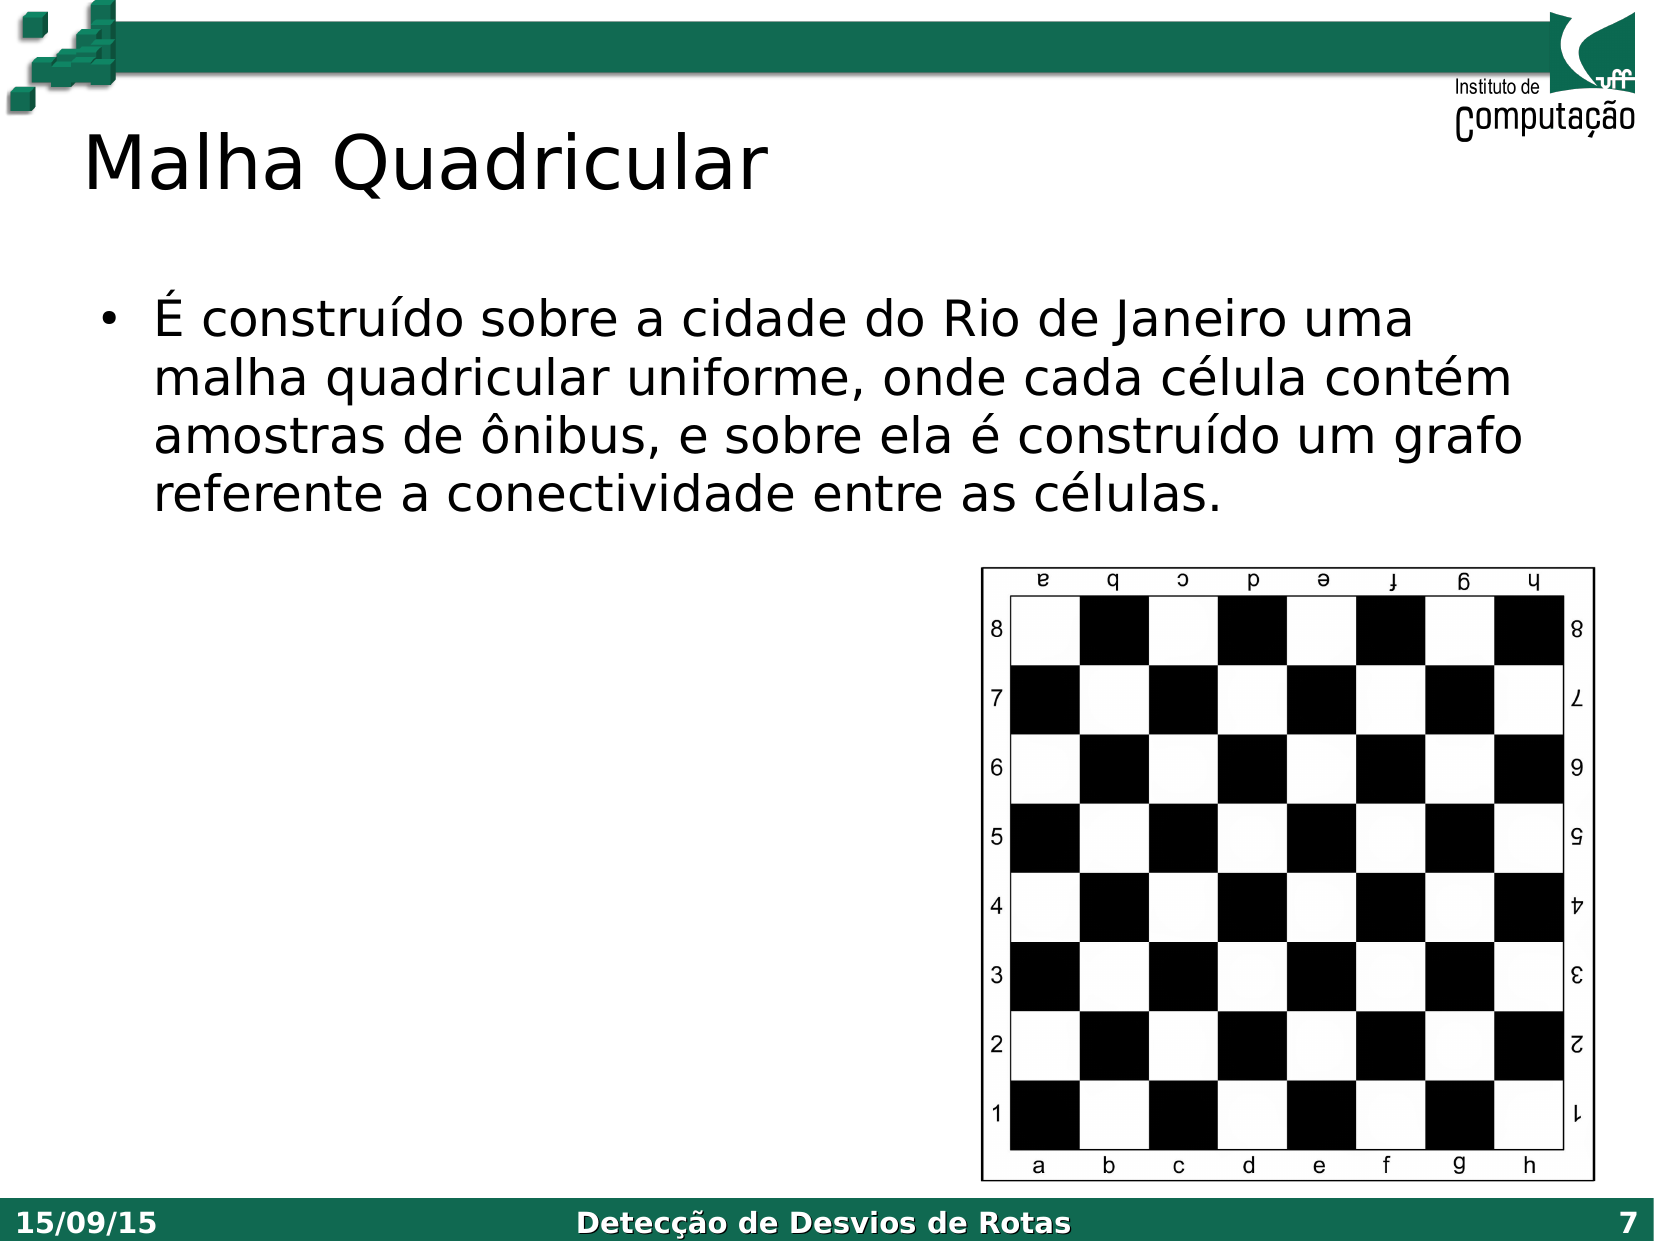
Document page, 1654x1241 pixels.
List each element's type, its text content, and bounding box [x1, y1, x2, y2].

list É construído sobre a cidade do Rio de Janeiro uma malha quadricular uniforme, onde cada célula contém amostras de ônibus, e sobre ela é construído um grafo referente a conectividade entre as células. [82, 290, 1571, 1010]
picture [0, 1198, 1654, 1241]
picture [980, 566, 1596, 1182]
title Malha Quadricular [82, 70, 1571, 257]
picture [0, 0, 1654, 166]
